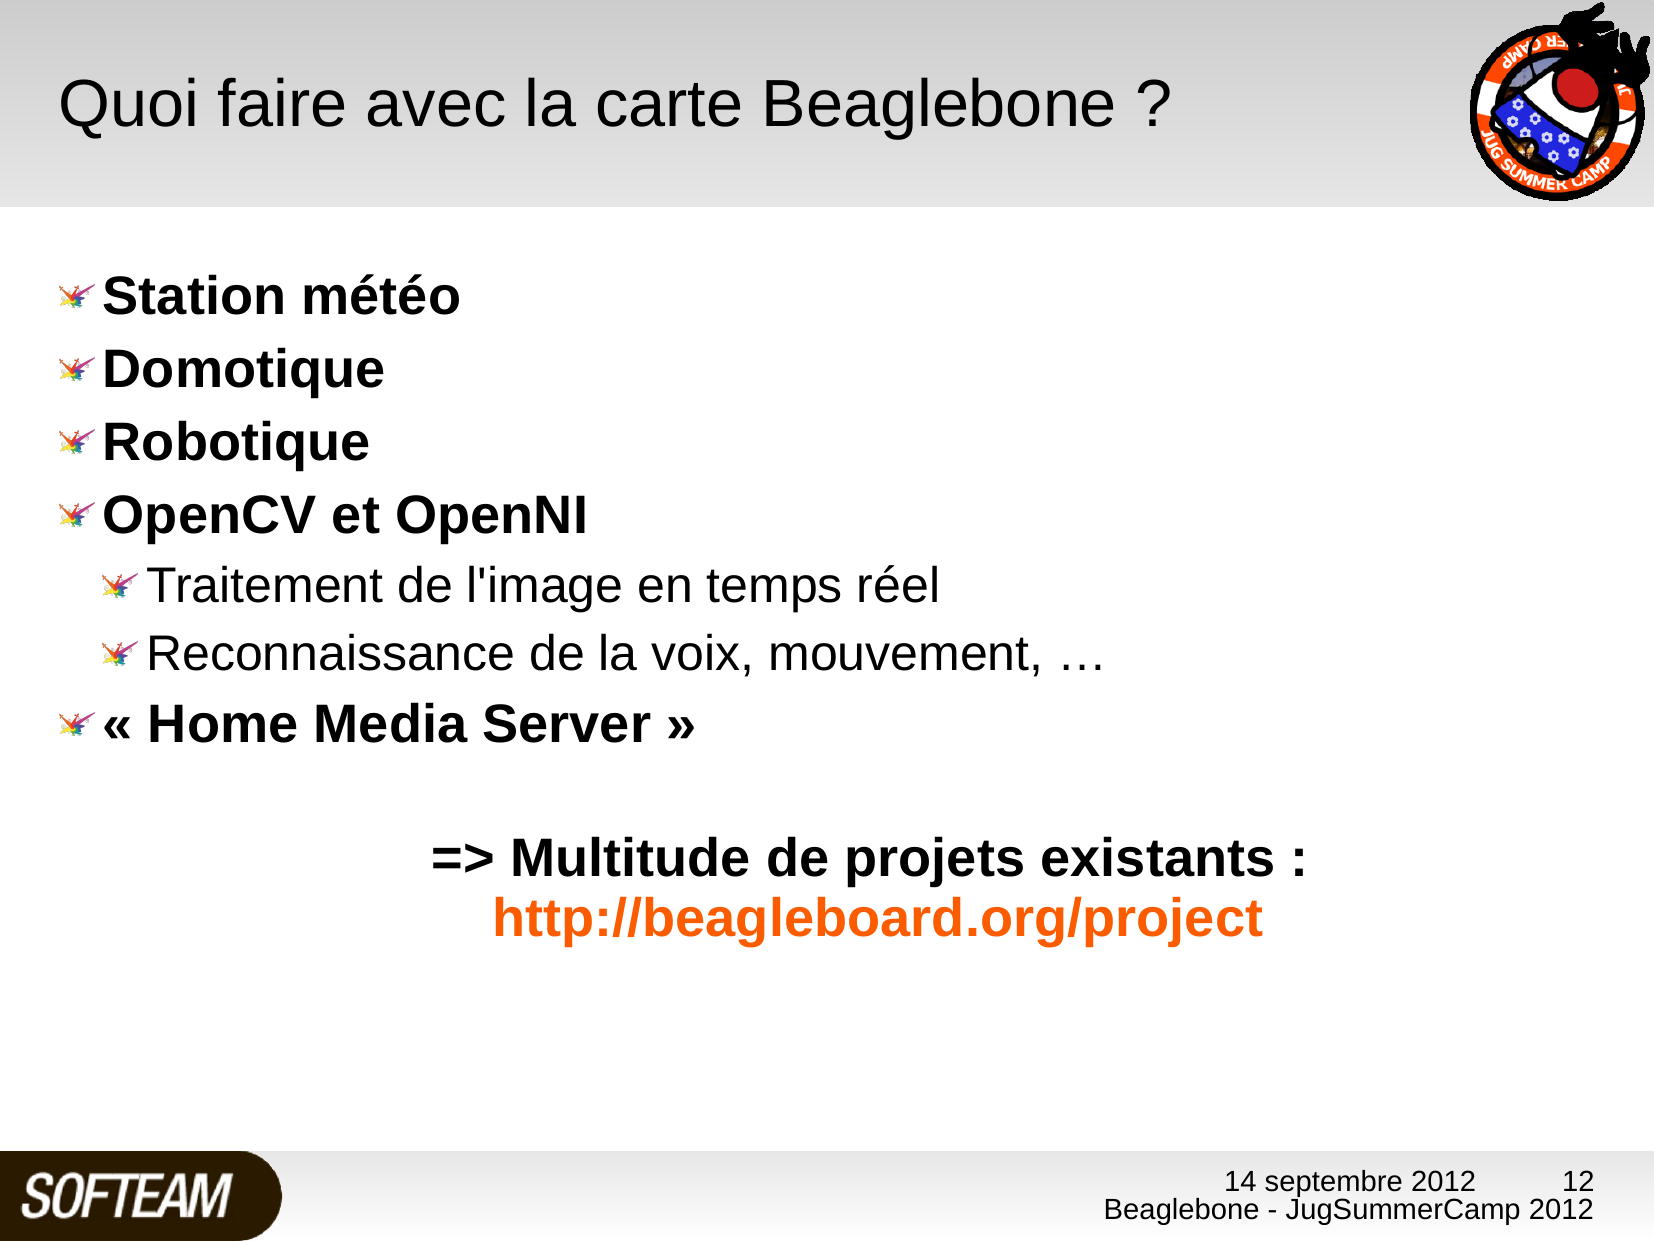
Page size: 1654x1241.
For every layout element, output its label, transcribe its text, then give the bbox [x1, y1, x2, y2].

list Station météo Domotique Robotique OpenCV et OpenNI Traitement de l'image en temps réel Reconnaissance de la voix, mouvement, … « Home Media Server » => Multitude de projets existants : http://beagleboard.org/project [59, 265, 1654, 1123]
picture [0, 1151, 286, 1241]
picture [1465, 0, 1654, 207]
title Quoi faire avec la carte Beaglebone ? [59, 29, 1359, 178]
